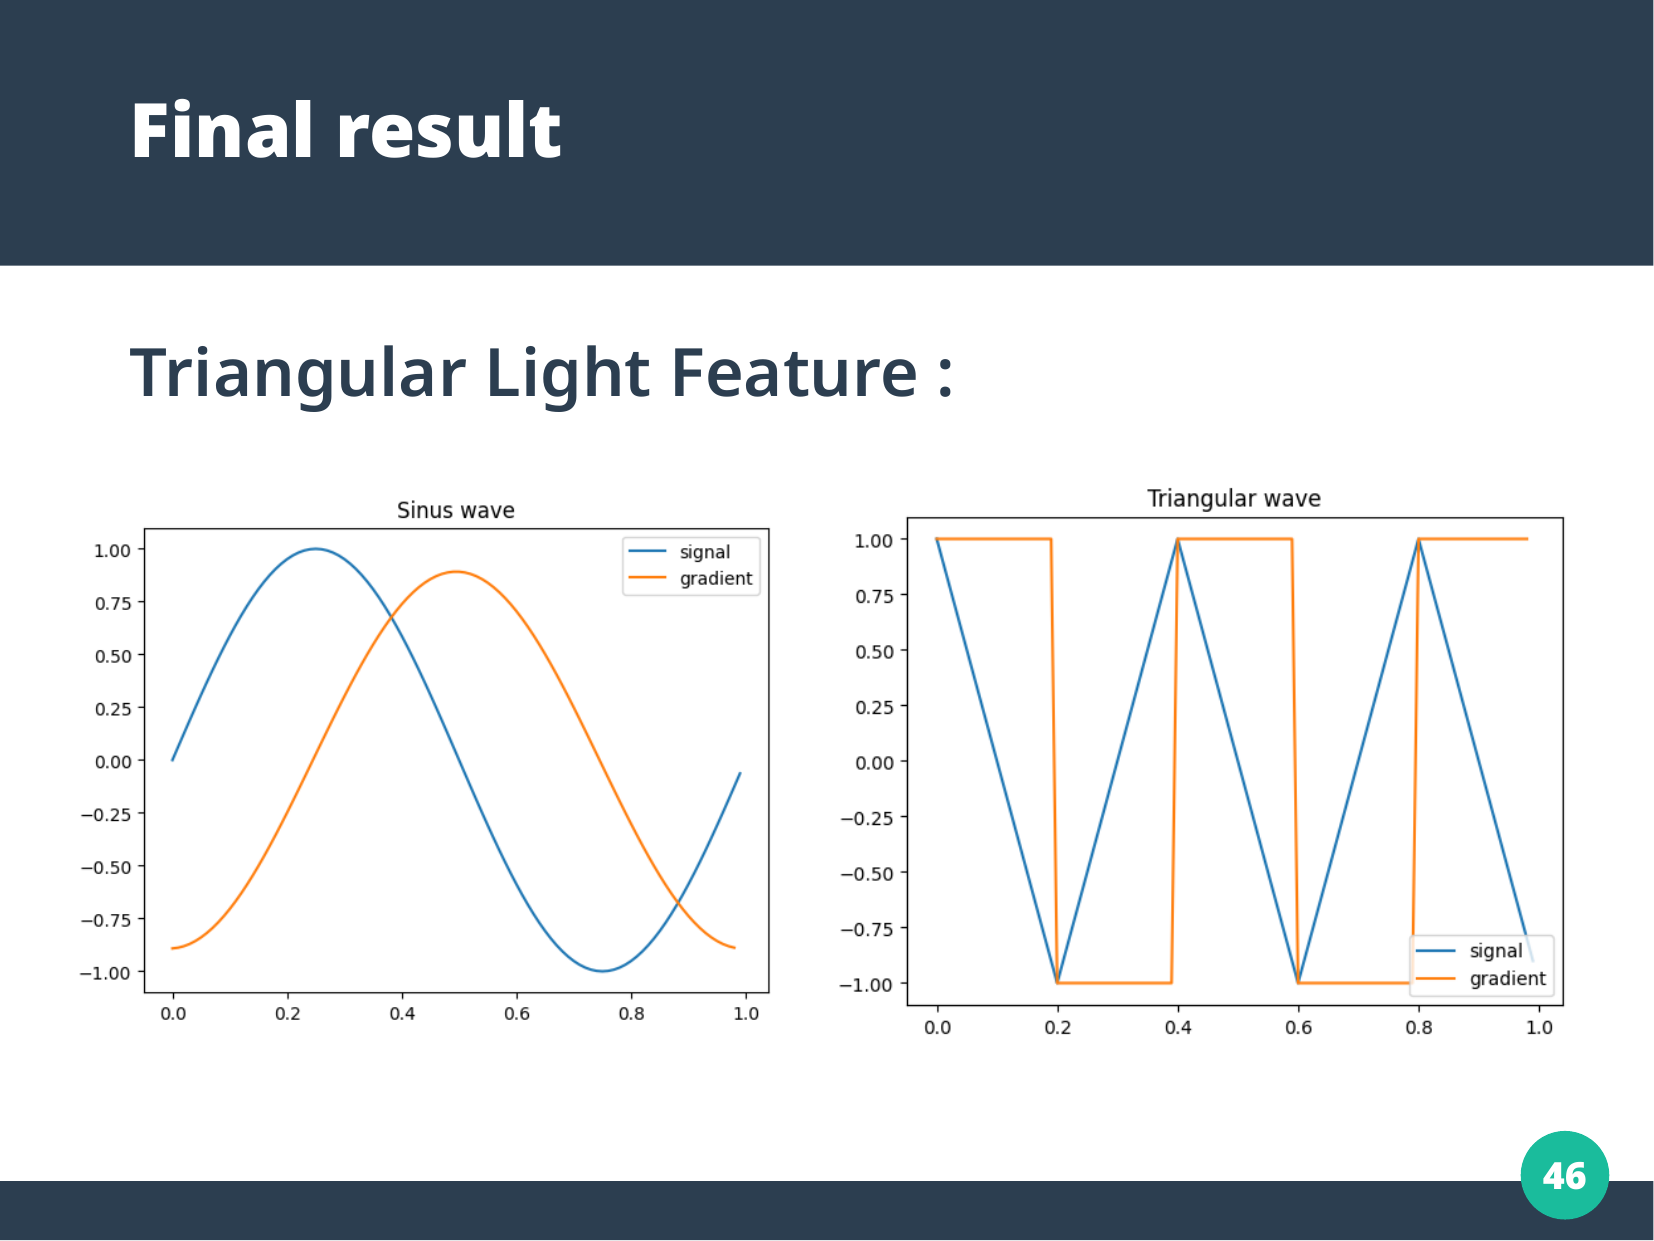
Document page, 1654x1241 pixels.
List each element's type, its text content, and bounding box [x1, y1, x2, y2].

picture [66, 488, 781, 1036]
title Final result [59, 49, 1595, 207]
list Triangular Light Feature : [59, 324, 1595, 1152]
picture [825, 475, 1576, 1051]
